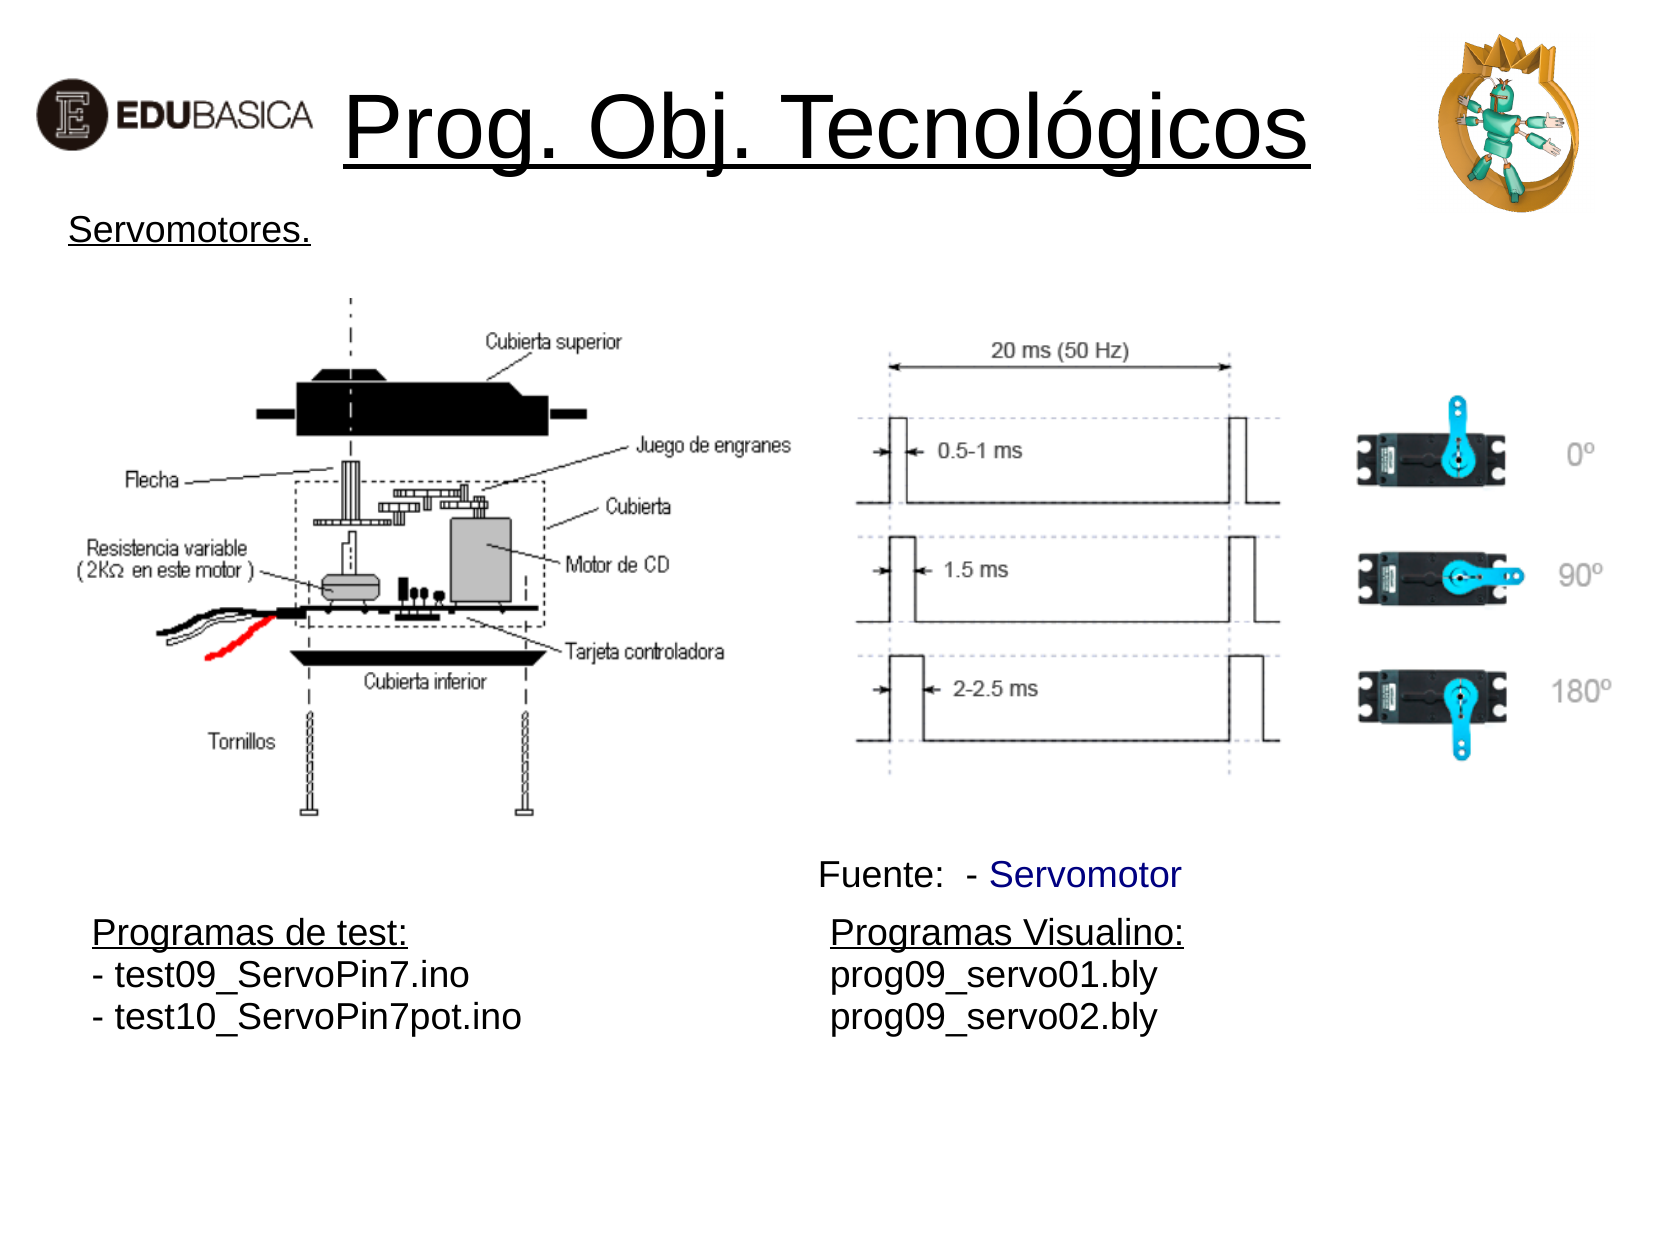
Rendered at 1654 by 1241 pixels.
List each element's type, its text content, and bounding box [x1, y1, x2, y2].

text_box Fuente: - Servomotor [803, 846, 1545, 945]
picture [1417, 33, 1595, 213]
title Prog. Obj. Tecnológicos [82, 23, 1571, 231]
text_box Programas de test: Programas Visualino: - test09_ServoPin7.ino prog09_servo01.bly - test10_ServoPin7pot.ino prog09_servo02.bly [76, 903, 1595, 1129]
picture [59, 298, 1654, 827]
text_box Servomotores. [53, 200, 718, 258]
picture [35, 77, 316, 154]
